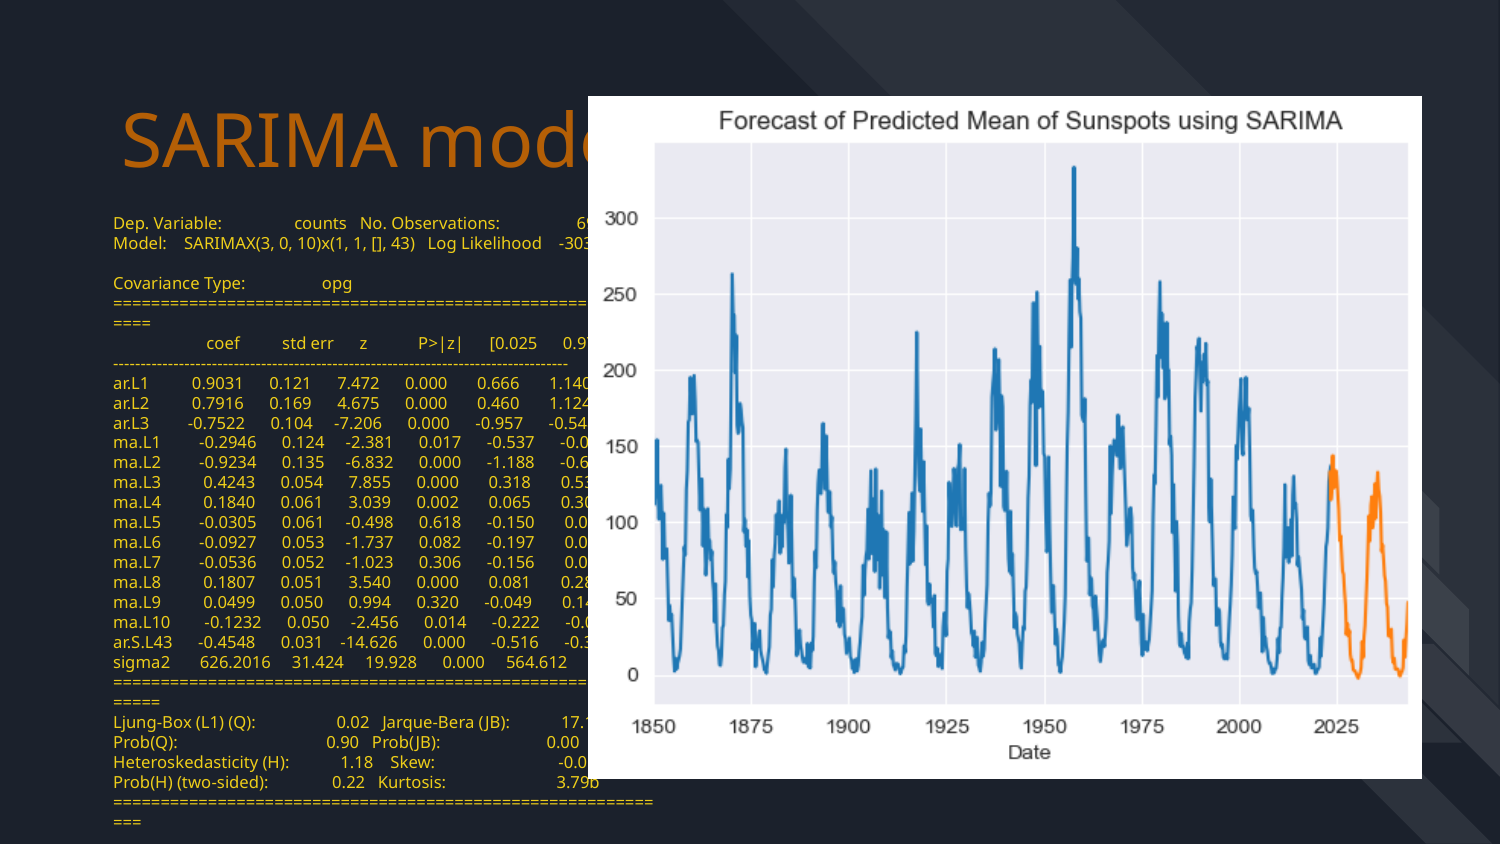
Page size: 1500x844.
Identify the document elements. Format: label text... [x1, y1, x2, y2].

text_box Dep. Variable: counts No. Observations: 695 Model: SARIMAX(3, 0, 10)x(1, 1, [], 43) Log Likelihood -3031.596 Covariance Type: opg ============================================================= coef std err z P>|z| [0.025 0.975] ----------------------------------------------------------------------------------- ar.L1 0.9031 0.121 7.472 0.000 0.666 1.140 ar.L2 0.7916 0.169 4.675 0.000 0.460 1.124 ar.L3 -0.7522 0.104 -7.206 0.000 -0.957 -0.548 ma.L1 -0.2946 0.124 -2.381 0.017 -0.537 -0.052 ma.L2 -0.9234 0.135 -6.832 0.000 -1.188 -0.658 ma.L3 0.4243 0.054 7.855 0.000 0.318 0.530 ma.L4 0.1840 0.061 3.039 0.002 0.065 0.303 ma.L5 -0.0305 0.061 -0.498 0.618 -0.150 0.089 ma.L6 -0.0927 0.053 -1.737 0.082 -0.197 0.012 ma.L7 -0.0536 0.052 -1.023 0.306 -0.156 0.049 ma.L8 0.1807 0.051 3.540 0.000 0.081 0.281 ma.L9 0.0499 0.050 0.994 0.320 -0.049 0.148 ma.L10 -0.1232 0.050 -2.456 0.014 -0.222 -0.025 ar.S.L43 -0.4548 0.031 -14.626 0.000 -0.516 -0.394 sigma2 626.2016 31.424 19.928 0.000 564.612 687.791 ============================================================== Ljung-Box (L1) (Q): 0.02 Jarque-Bera (JB): 17.14 Prob(Q): 0.90 Prob(JB): 0.00 Heteroskedasticity (H): 1.18 Skew: -0.02 Prob(H) (two-sided): 0.22 Kurtosis: 3.79b ============================================================ [98, 197, 674, 801]
title SARIMA model [106, 77, 682, 197]
picture [588, 96, 1422, 779]
